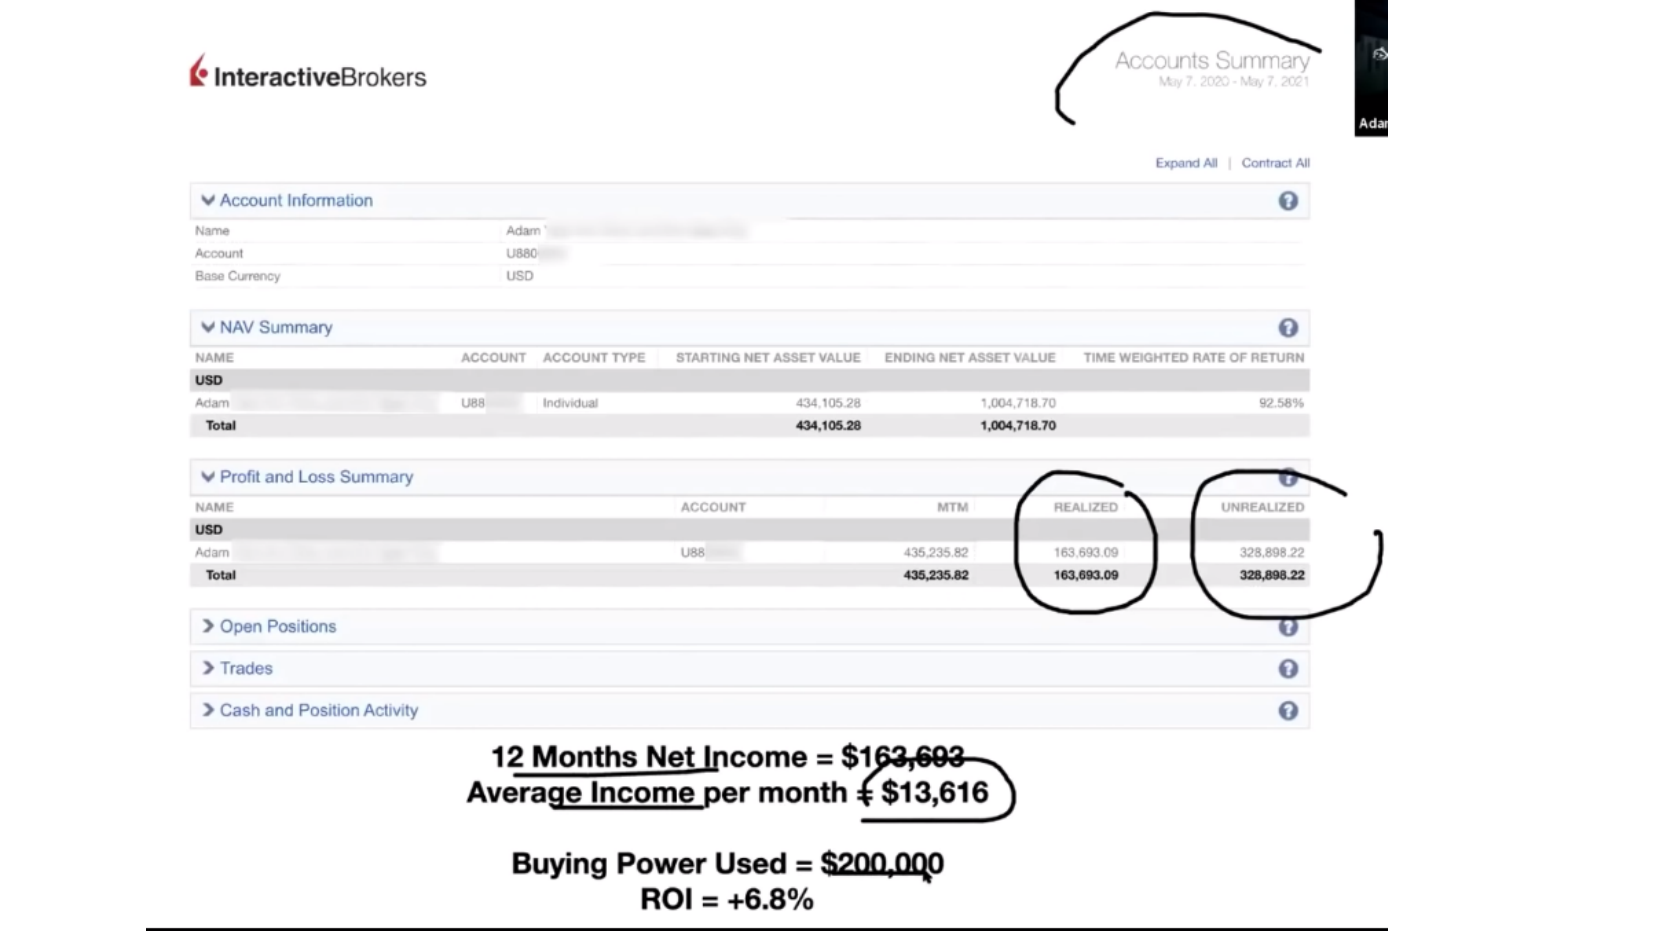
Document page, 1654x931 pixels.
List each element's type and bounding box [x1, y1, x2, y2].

picture [146, 0, 1388, 931]
